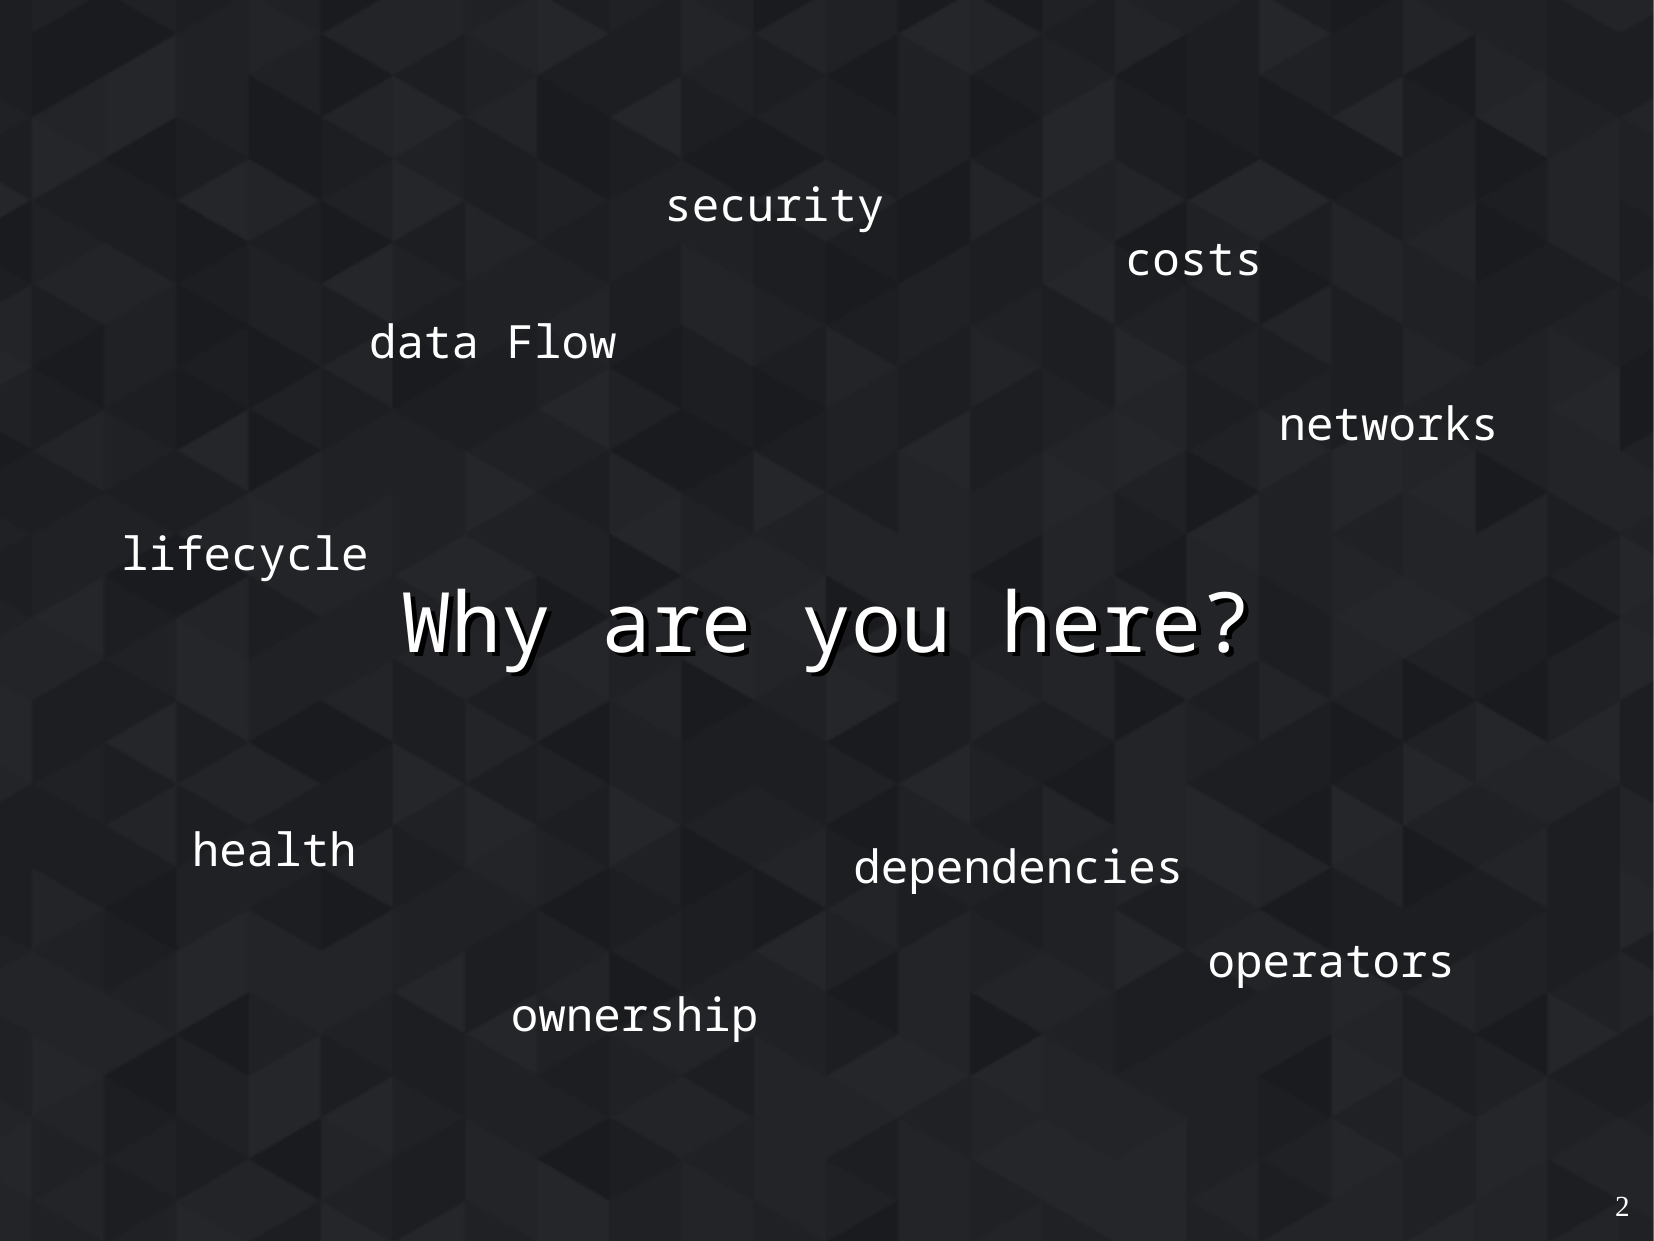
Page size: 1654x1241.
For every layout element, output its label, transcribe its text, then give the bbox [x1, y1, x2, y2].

title Why are you here? [82, 516, 1571, 724]
text_box health [177, 809, 603, 871]
text_box data Flow [354, 301, 780, 363]
text_box networks [1263, 384, 1654, 446]
text_box security [649, 165, 1075, 226]
text_box lifecycle [106, 514, 532, 575]
picture [0, 0, 1654, 1241]
text_box operators [1192, 921, 1619, 982]
text_box costs [1110, 219, 1536, 280]
text_box dependencies [838, 826, 1264, 888]
text_box ownership [496, 975, 922, 1036]
